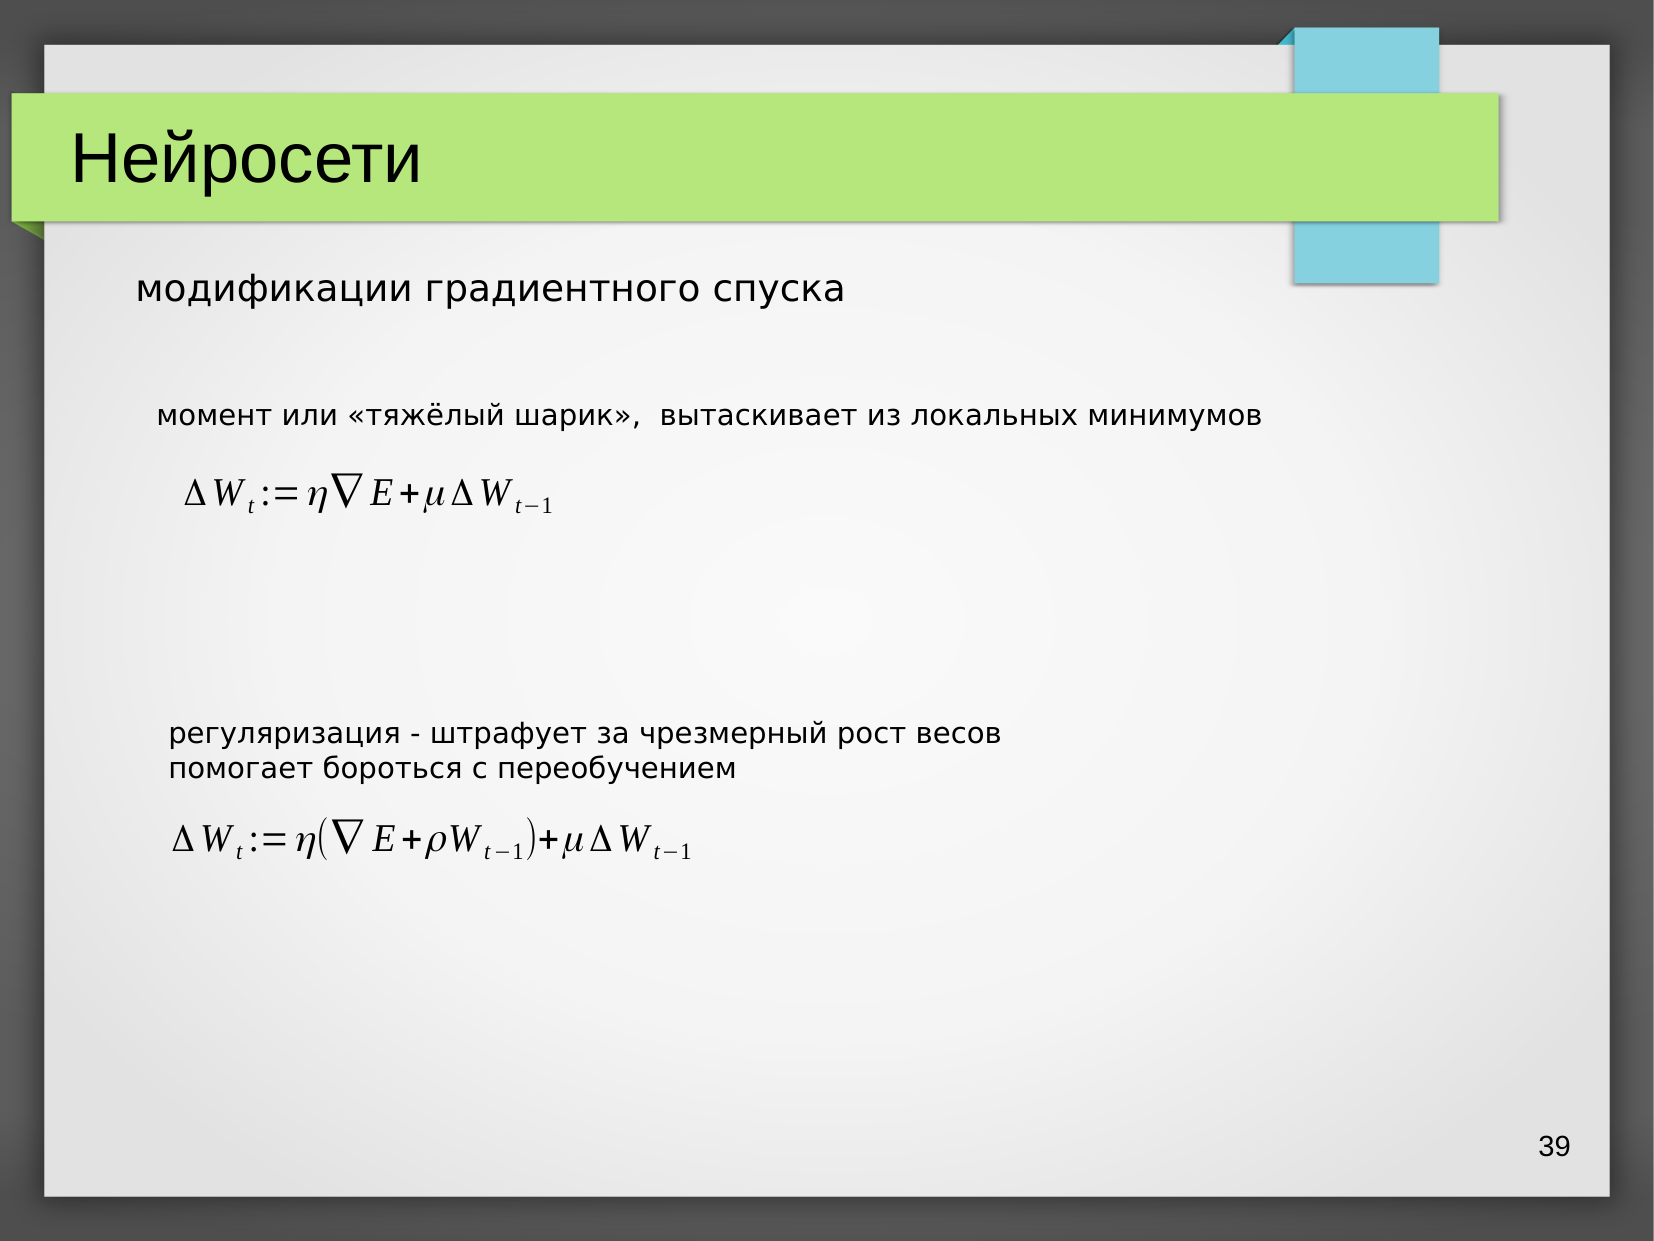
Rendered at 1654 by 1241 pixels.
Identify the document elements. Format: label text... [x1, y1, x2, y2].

text_box модификации градиентного спуска [120, 259, 993, 318]
picture [0, 0, 1654, 1241]
chart [165, 814, 698, 867]
title Нейросети [70, 118, 1205, 199]
chart [177, 472, 559, 522]
text_box момент или «тяжёлый шарик», вытаскивает из локальных минимумов [141, 390, 1489, 449]
text_box регуляризация - штрафует за чрезмерный рост весов помогает бороться с переобучением [153, 709, 1158, 793]
